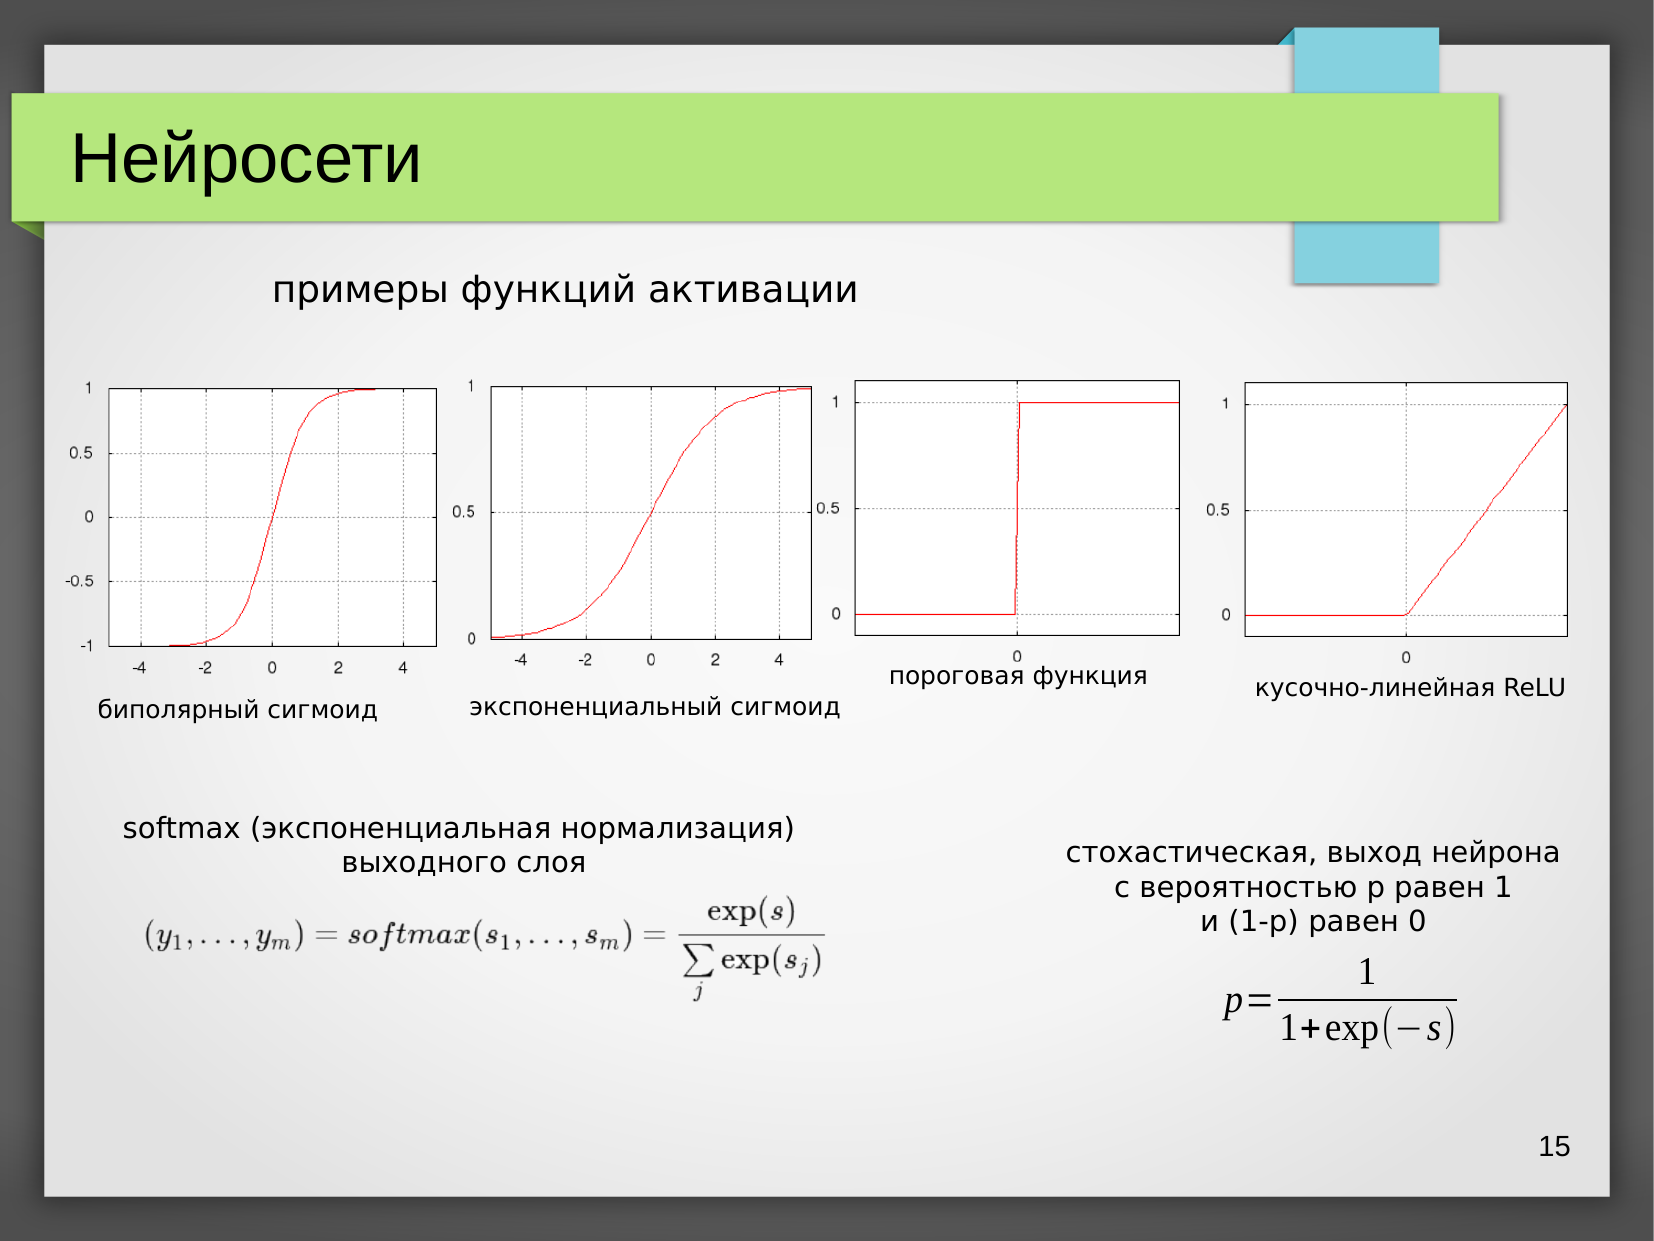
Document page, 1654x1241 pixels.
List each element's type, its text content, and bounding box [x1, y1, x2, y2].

text_box примеры функций активации [257, 260, 1028, 319]
chart [1213, 958, 1465, 1053]
title Нейросети [70, 118, 1205, 199]
text_box кусочно-линейная ReLU [1240, 665, 1595, 710]
text_box биполярный сигмоид [82, 688, 448, 733]
picture [0, 0, 1654, 1241]
text_box пороговая функция [874, 653, 1182, 698]
text_box стохастическая, выход нейрона с вероятностью p равен 1 и (1-p) равен 0 [1044, 828, 1583, 946]
text_box экспоненциальный сигмоид [448, 685, 863, 733]
text_box softmax (экспоненциальная нормализация) выходного слоя [106, 804, 822, 888]
